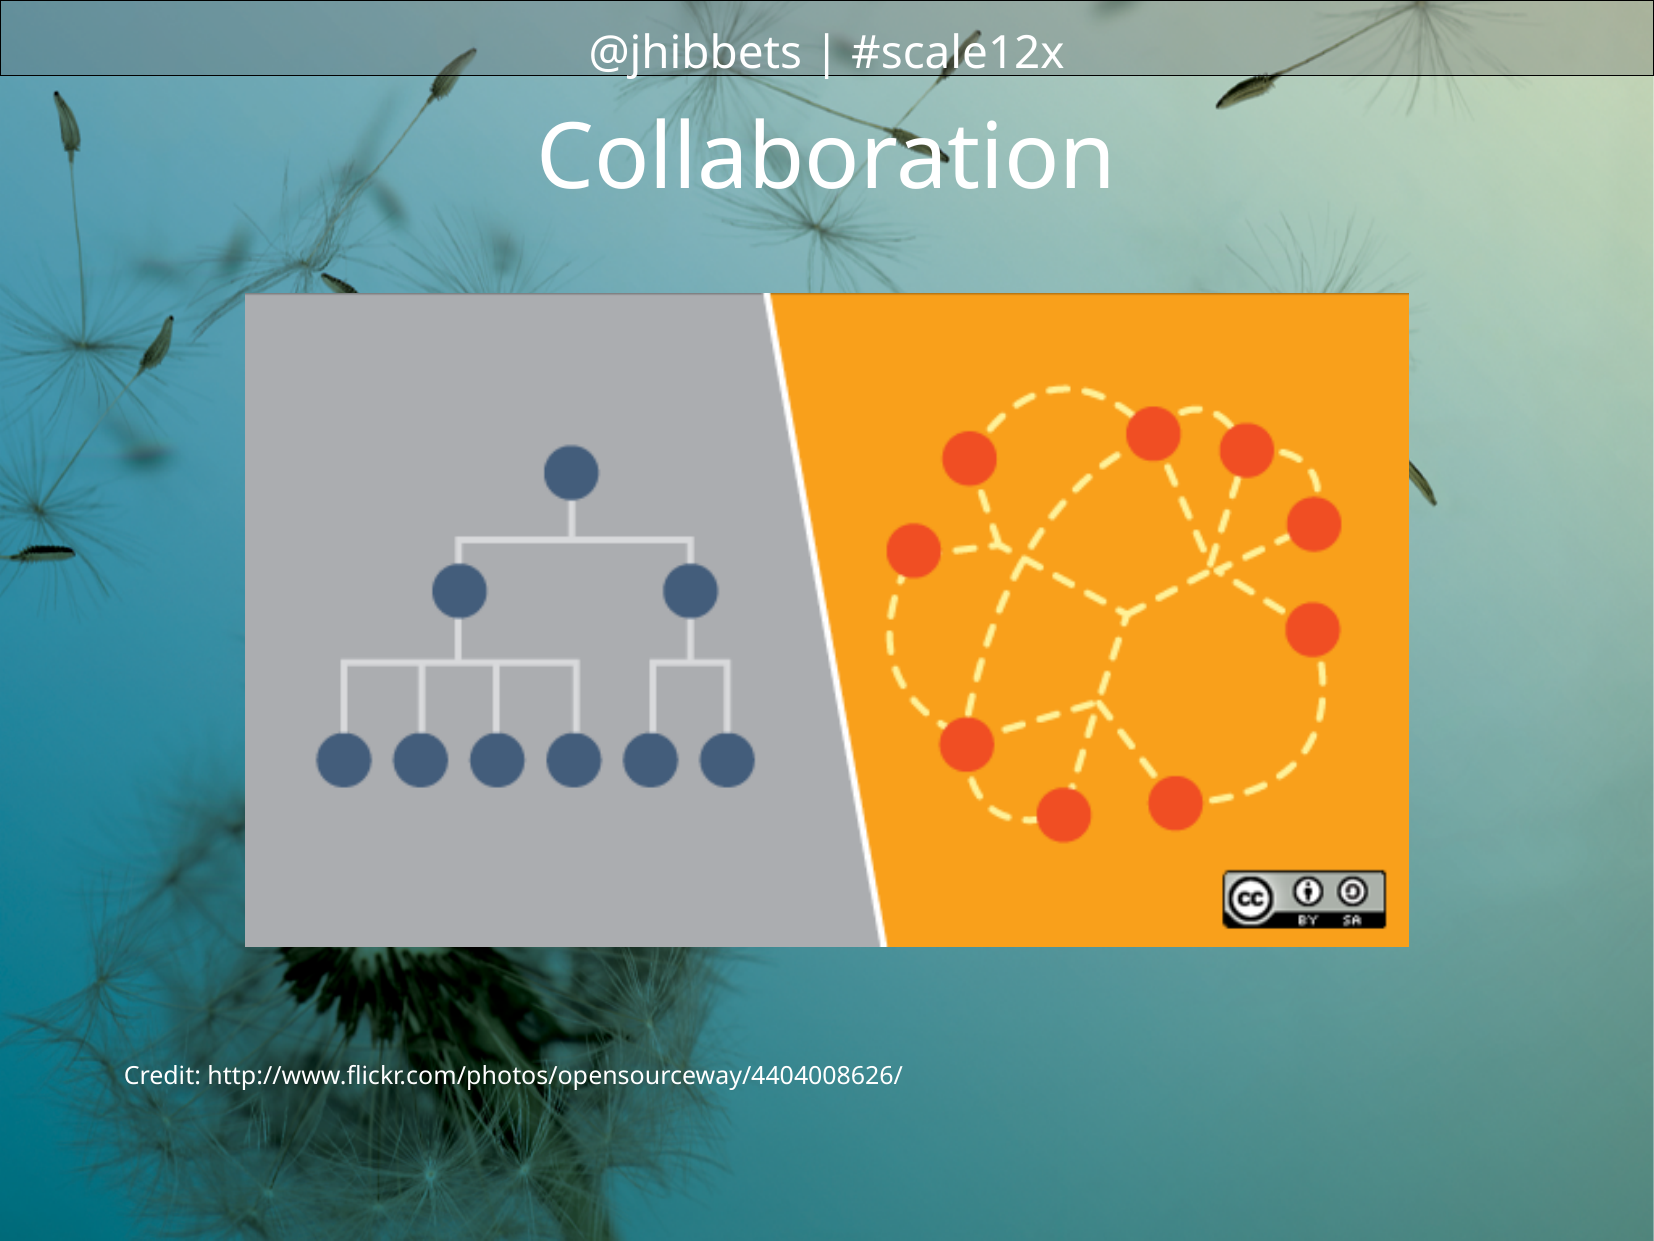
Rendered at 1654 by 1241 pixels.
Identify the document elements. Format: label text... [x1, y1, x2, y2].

picture [0, 76, 1654, 1241]
title Collaboration [82, 49, 1571, 257]
text_box Credit: http://www.flickr.com/photos/opensourceway/4404008626/ [109, 1050, 936, 1094]
